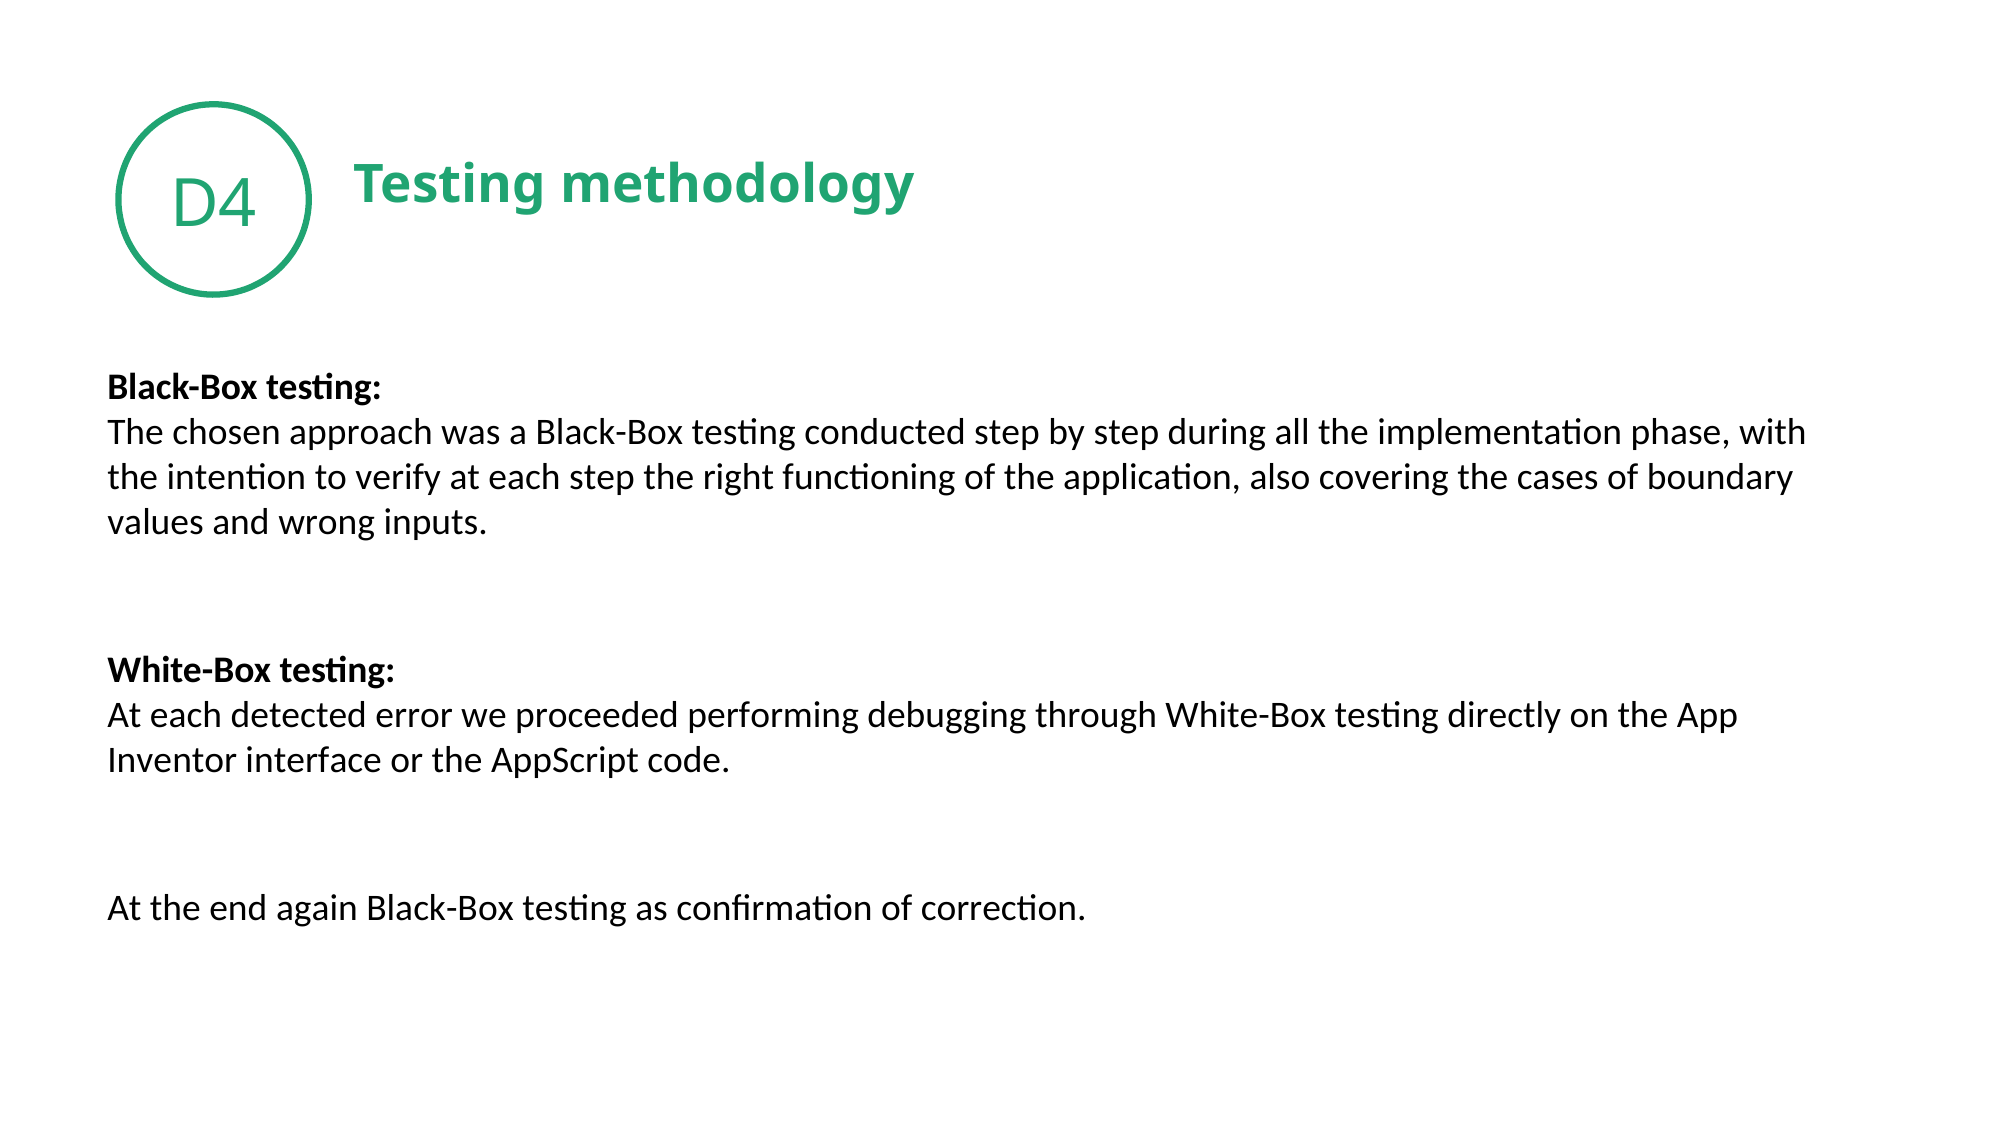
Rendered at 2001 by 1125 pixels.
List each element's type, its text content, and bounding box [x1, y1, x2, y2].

text_box D4 [118, 104, 309, 295]
text_box Black-Box testing: The chosen approach was a Black-Box testing conducted step by step during all the implementation phase, with the intention to verify at each step the right functioning of the application, also covering the cases of boundary values and wrong inputs. [92, 354, 1921, 551]
text_box At the end again Black-Box testing as confirmation of correction. [92, 875, 1908, 936]
text_box White-Box testing: At each detected error we proceeded performing debugging through White-Box testing directly on the App Inventor interface or the AppScript code. [92, 637, 1908, 789]
list Testing methodology [338, 149, 1785, 223]
